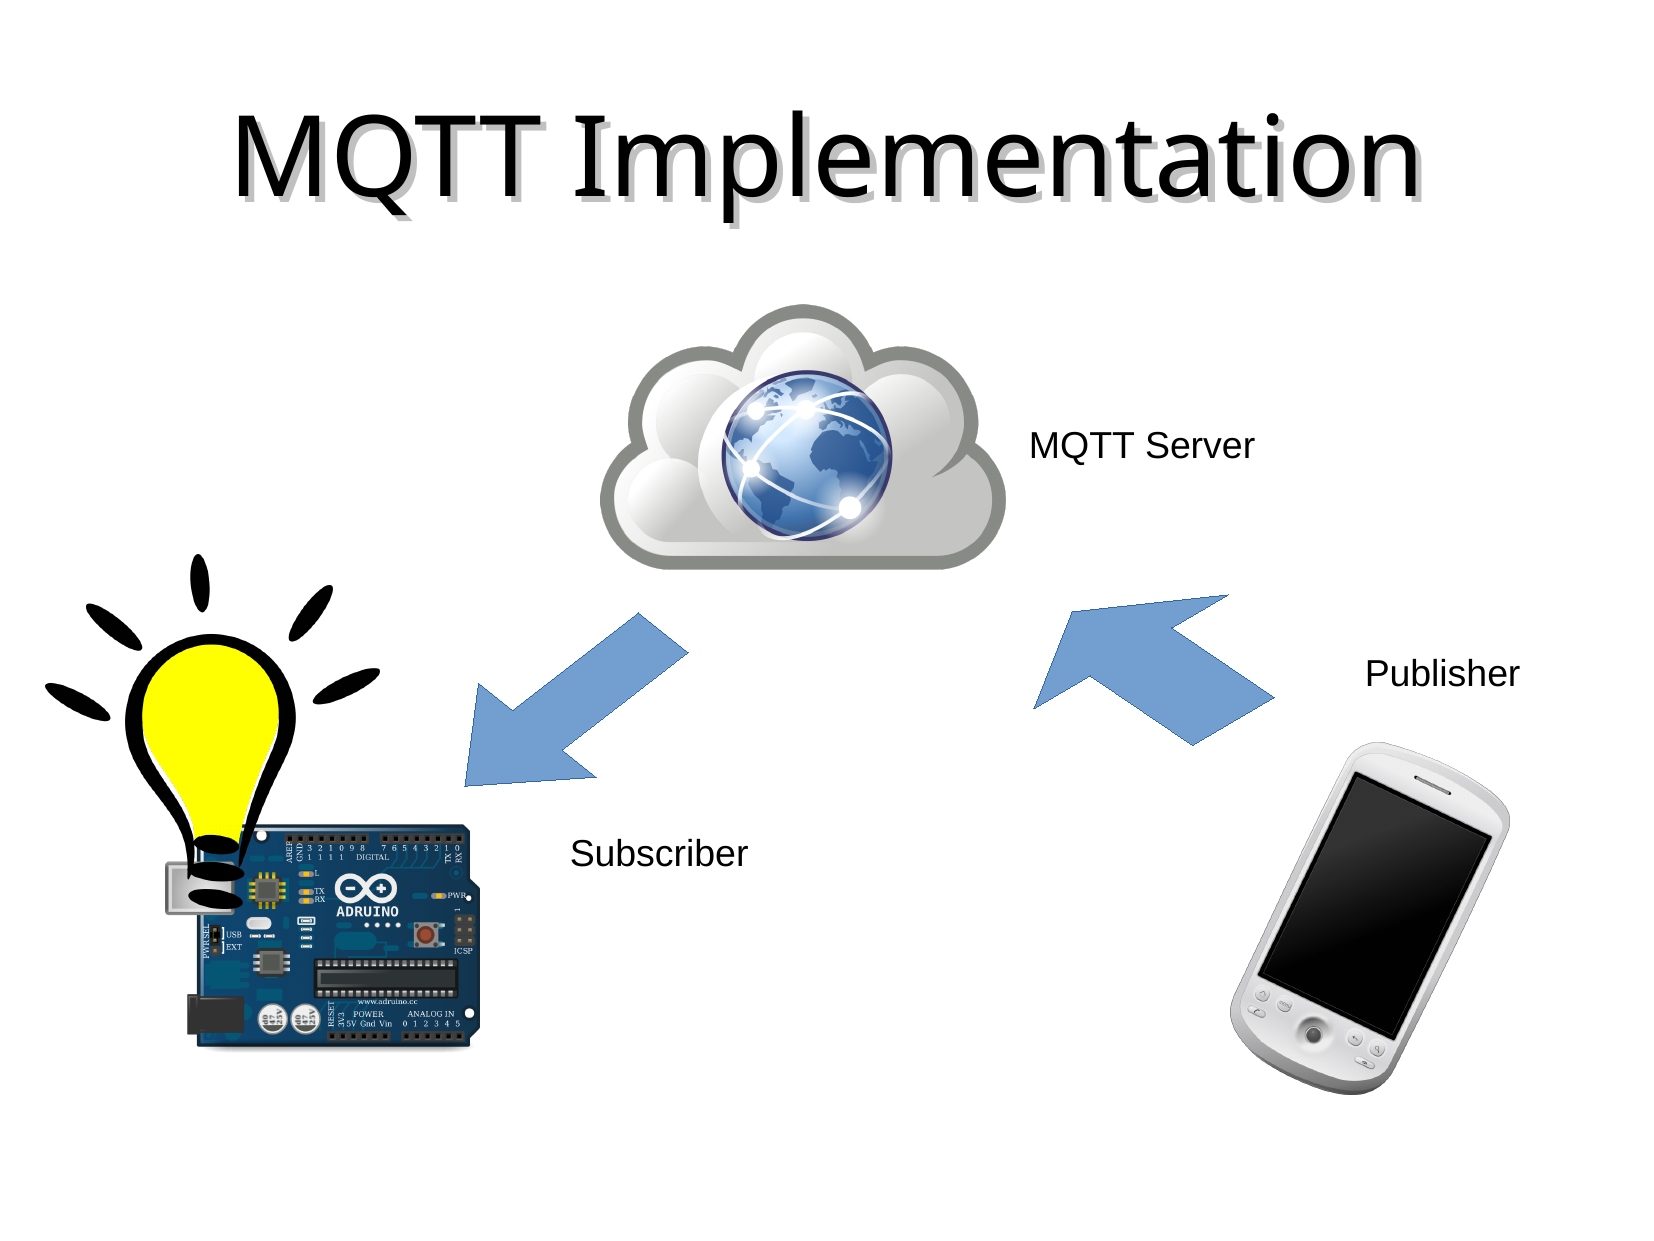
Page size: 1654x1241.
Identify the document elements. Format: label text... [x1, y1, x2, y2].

text_box MQTT Server [1014, 417, 1271, 475]
text_box Publisher [1350, 645, 1536, 702]
picture [600, 304, 1006, 571]
text_box [464, 612, 689, 787]
text_box [1033, 594, 1275, 746]
picture [1230, 742, 1510, 1096]
picture [45, 554, 480, 1053]
title MQTT Implementation [82, 49, 1571, 257]
text_box Subscriber [555, 825, 764, 882]
